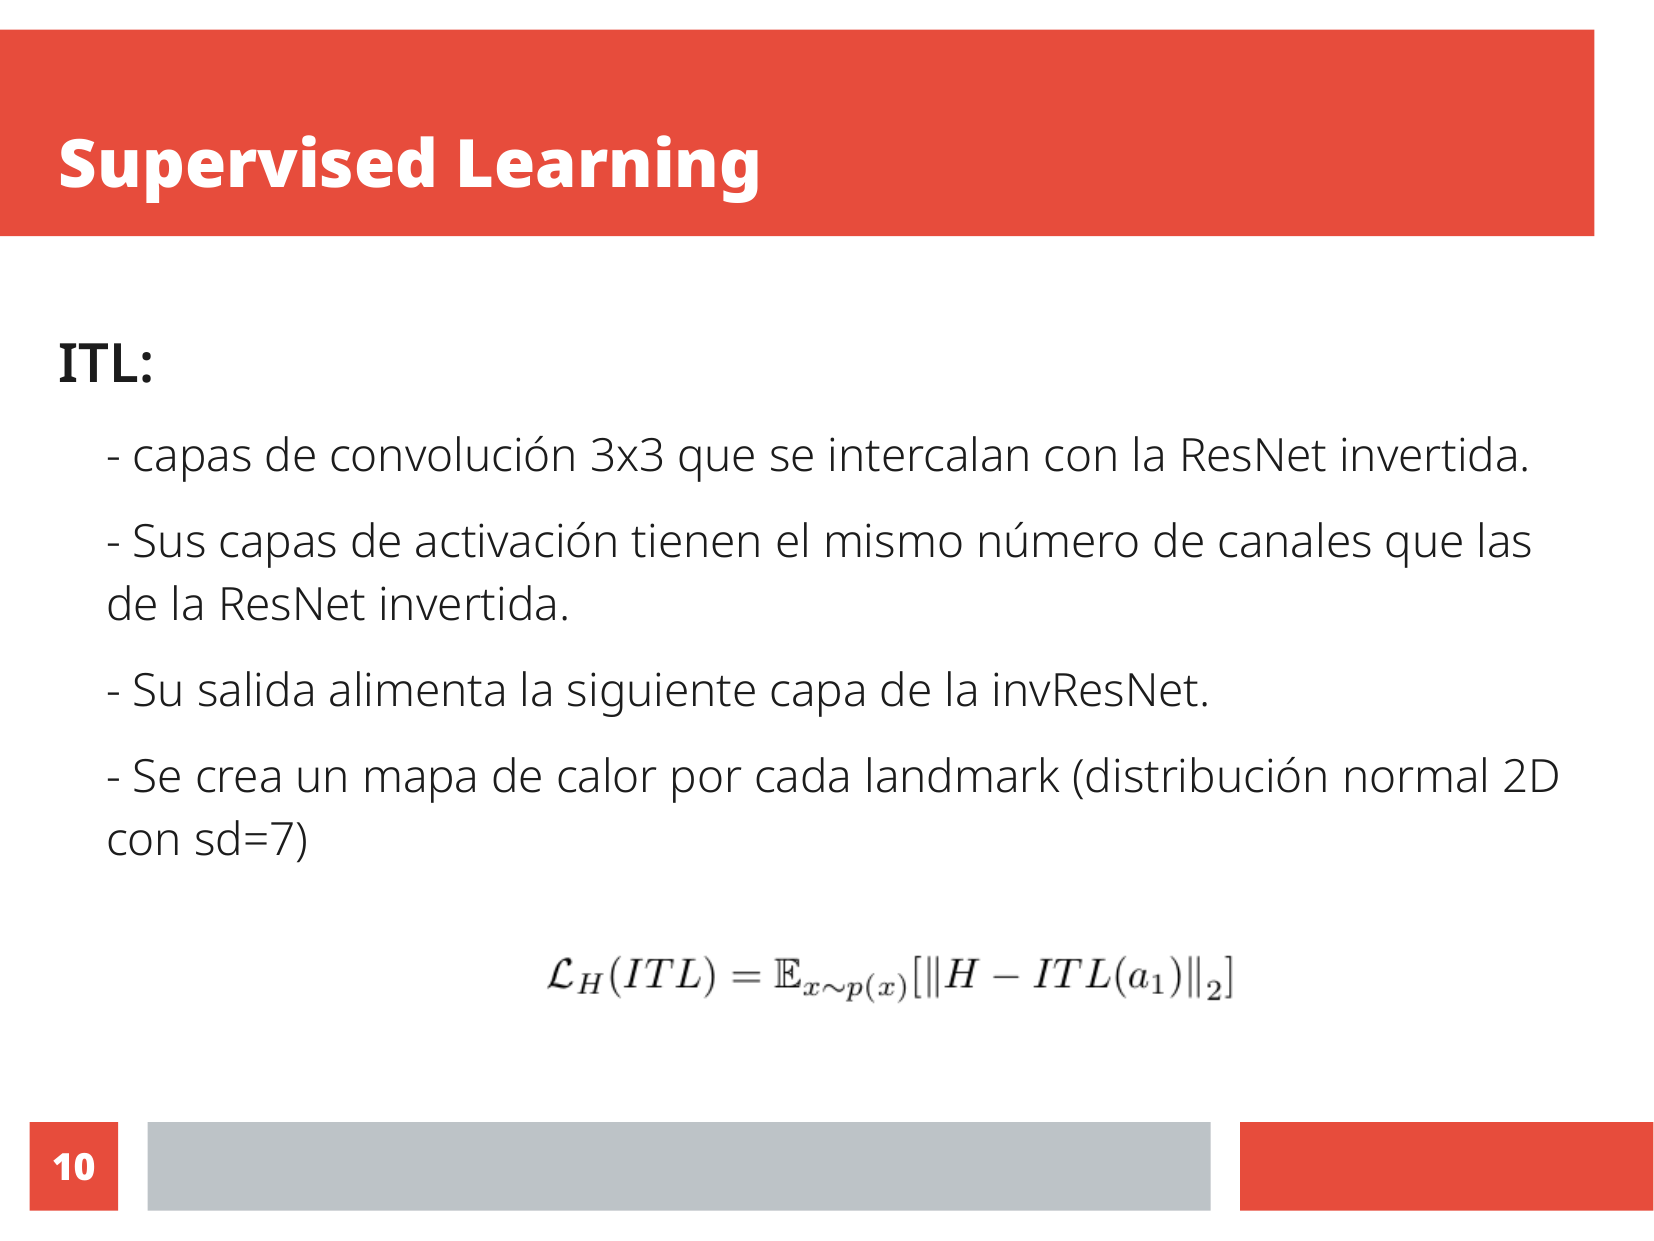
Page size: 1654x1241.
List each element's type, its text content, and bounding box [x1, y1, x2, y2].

title Supervised Learning [59, 59, 1595, 207]
picture [374, 909, 1264, 1016]
list ITL: - capas de convolución 3x3 que se intercalan con la ResNet invertida. - Sus capas de activación tienen el mismo número de canales que las de la ResNet invertida. - Su salida alimenta la siguiente capa de la invResNet. - Se crea un mapa de calor por cada landmark (distribución normal 2D con sd=7) [59, 324, 1565, 1093]
